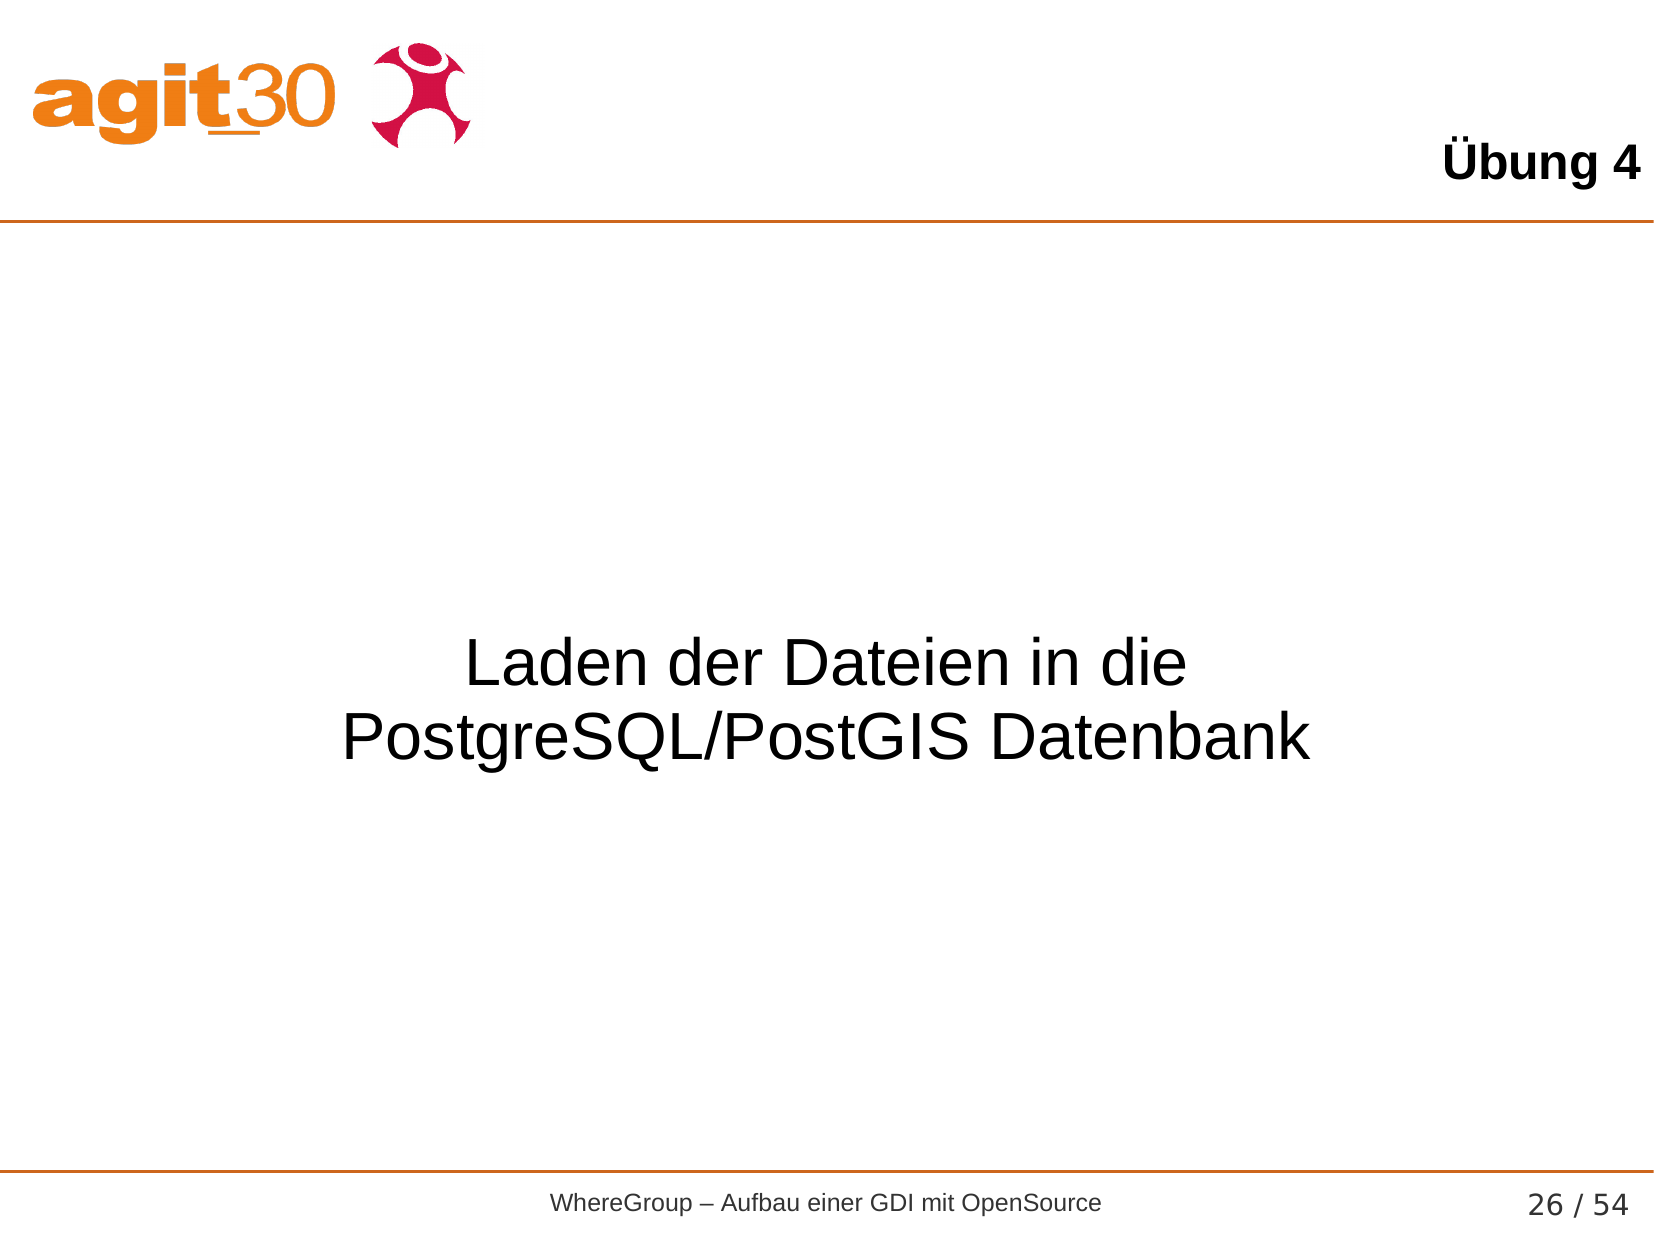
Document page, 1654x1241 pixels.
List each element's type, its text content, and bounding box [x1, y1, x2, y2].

subtitle Laden der Dateien in die PostgreSQL/PostGIS Datenbank [82, 290, 1571, 1109]
picture [29, 58, 340, 148]
title Übung 4 [253, 118, 1642, 207]
